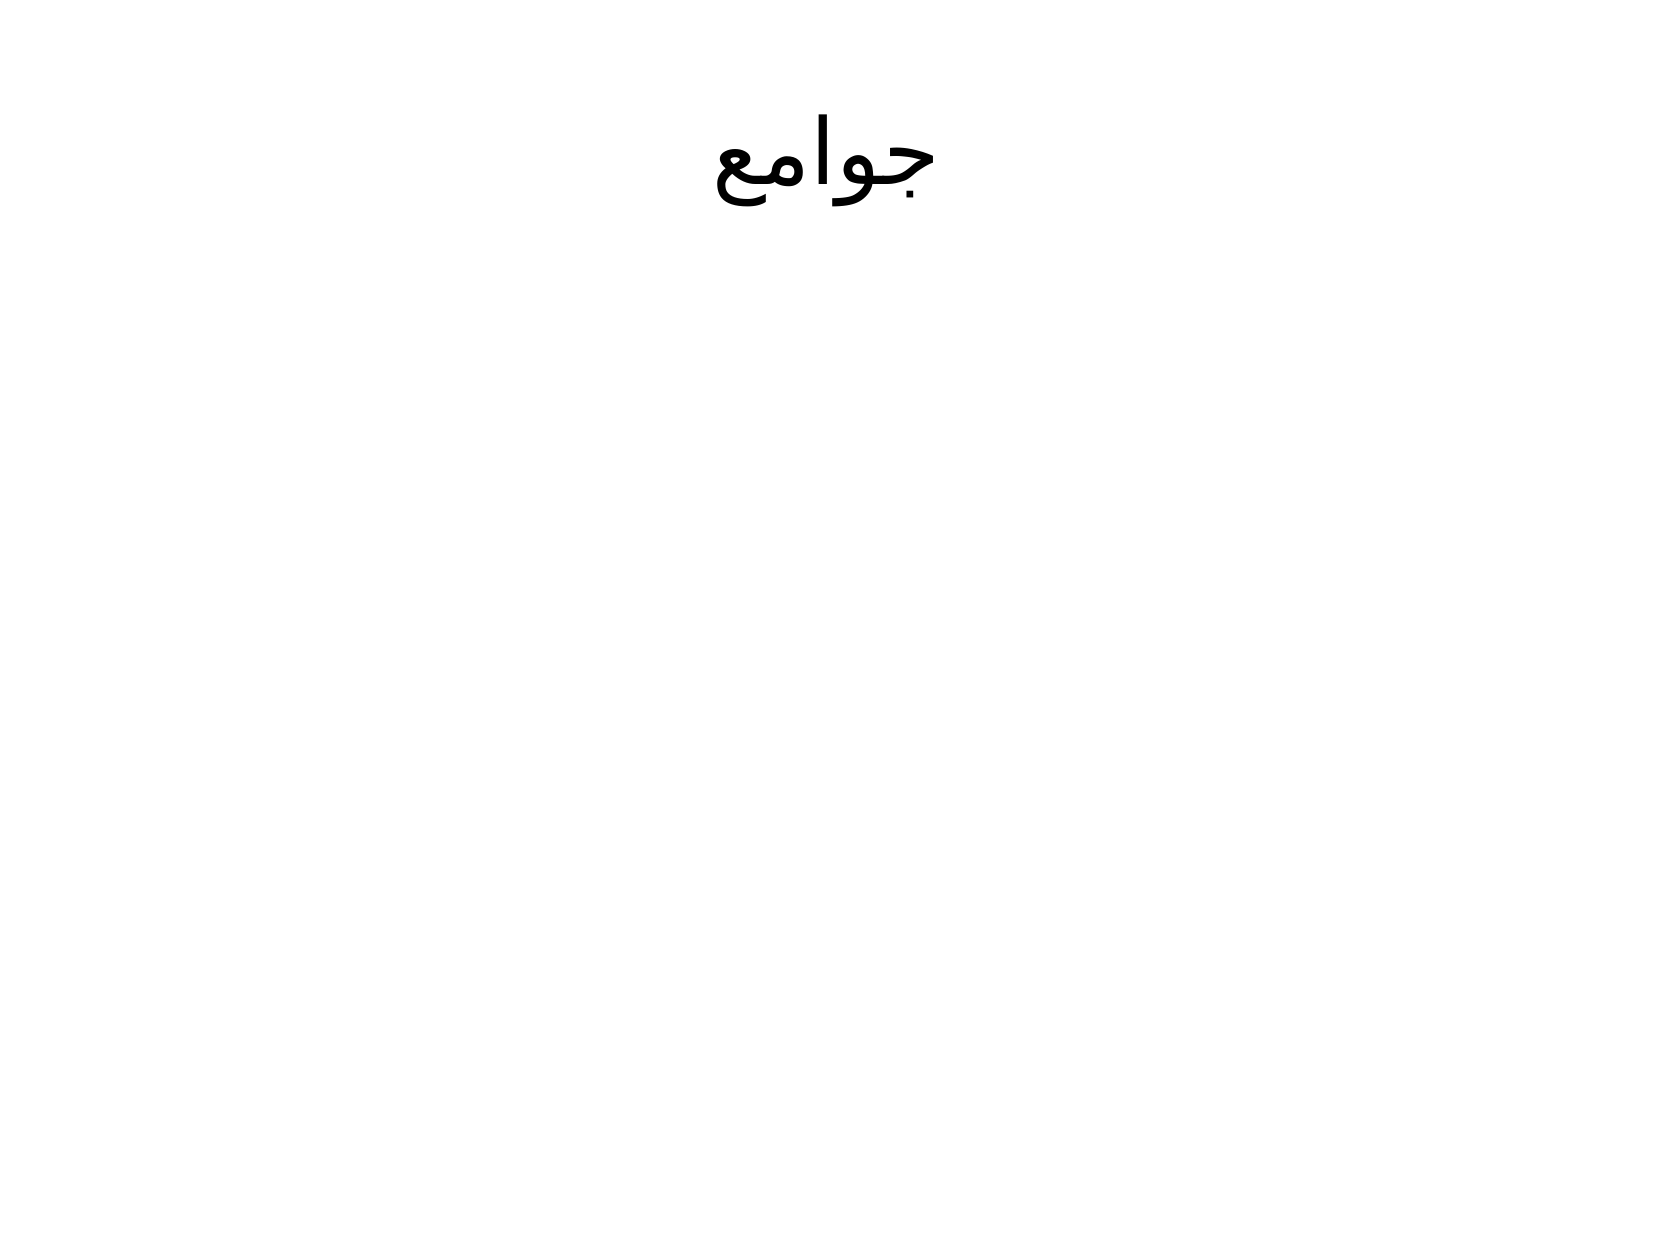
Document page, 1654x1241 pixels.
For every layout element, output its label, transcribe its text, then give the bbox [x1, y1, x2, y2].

title جوامع [82, 49, 1571, 257]
